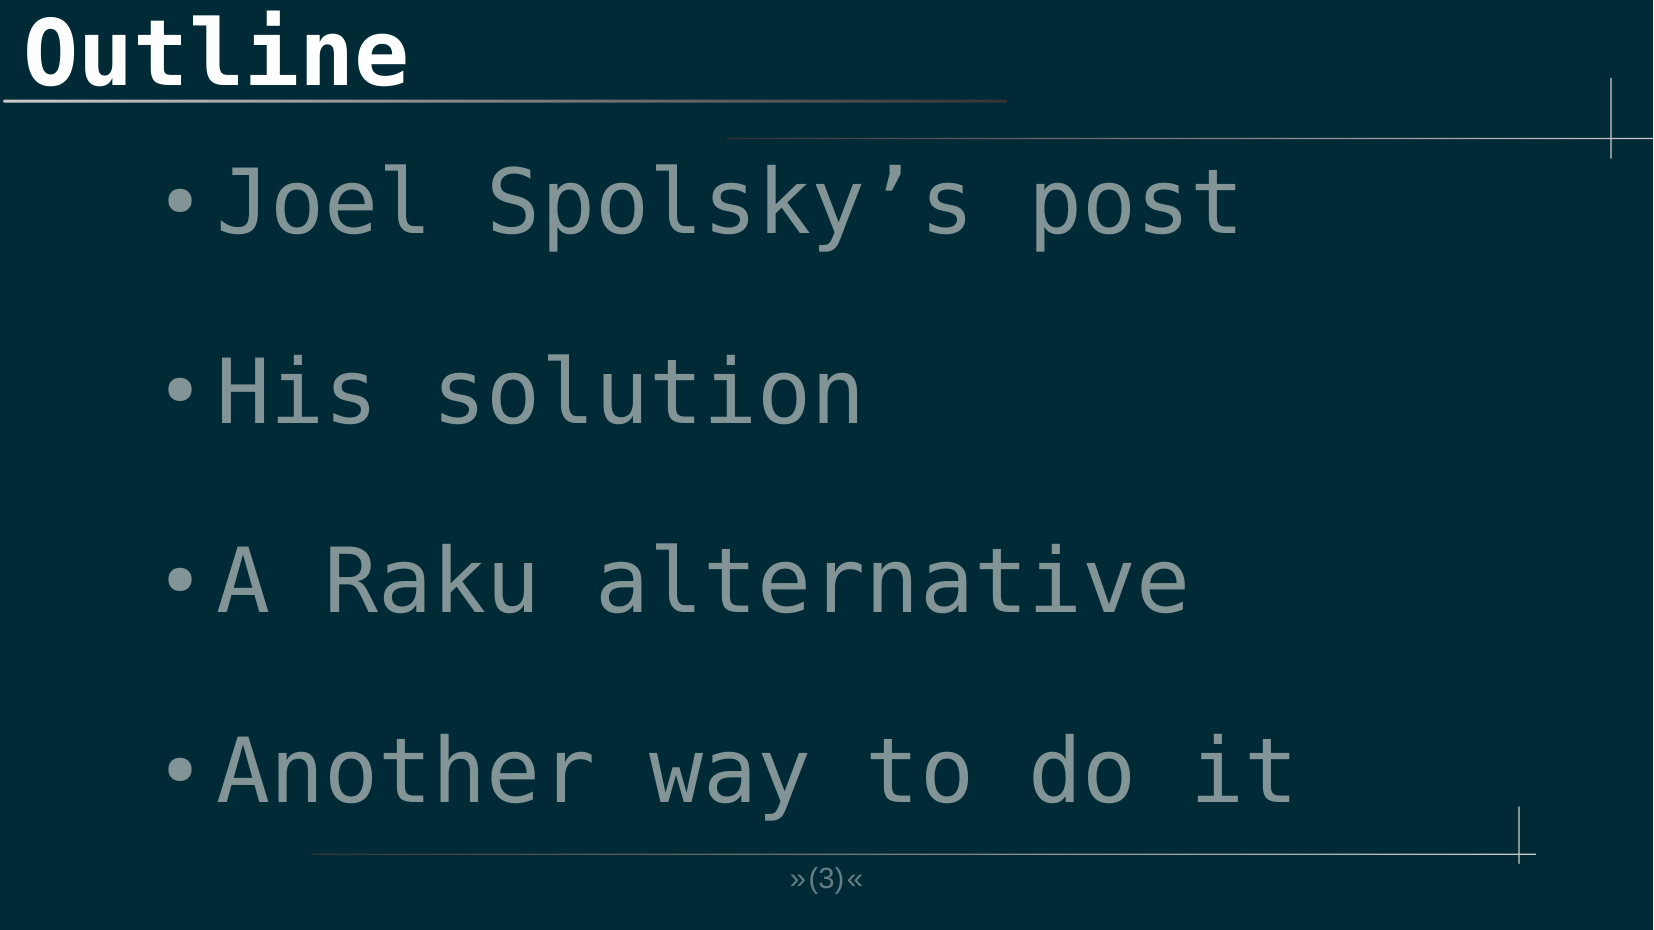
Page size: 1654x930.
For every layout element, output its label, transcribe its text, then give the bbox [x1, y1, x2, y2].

list Joel Spolsky’s post His solution A Raku alternative Another way to do it [0, 98, 1646, 826]
title Outline [23, 0, 1588, 98]
